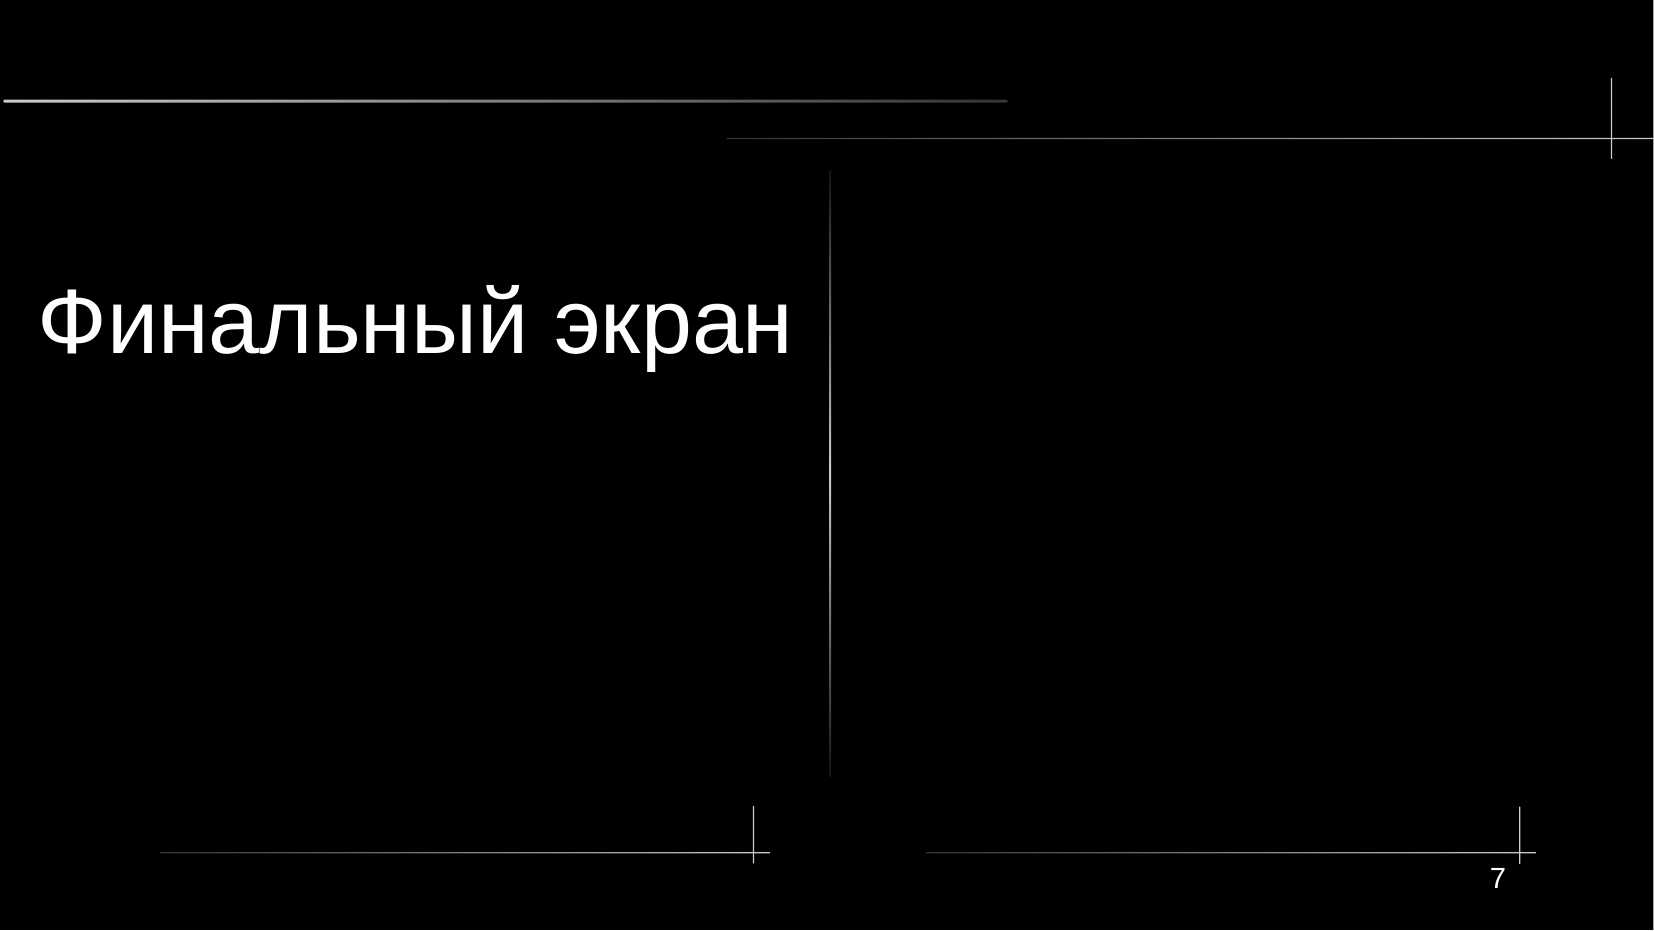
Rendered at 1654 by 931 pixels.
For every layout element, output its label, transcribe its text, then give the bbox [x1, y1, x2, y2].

title Финальный экран [37, 268, 1603, 376]
